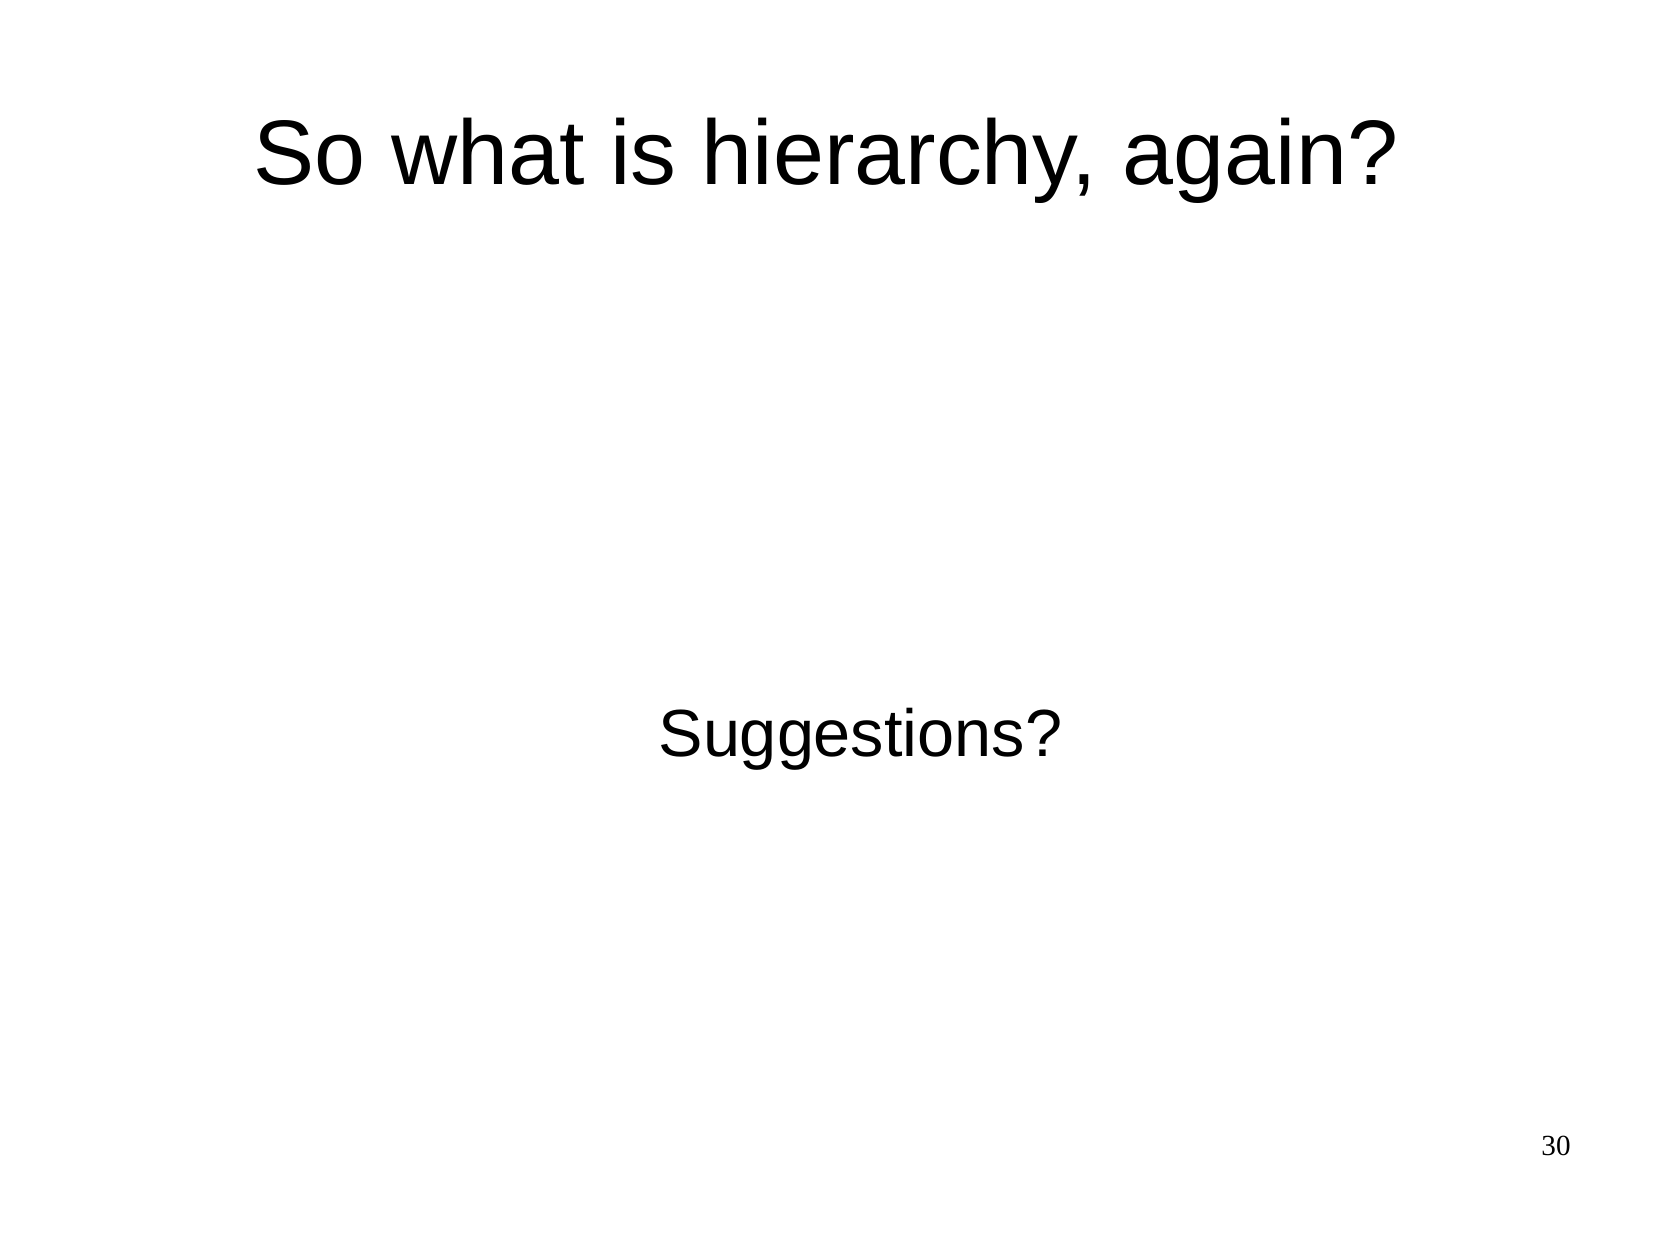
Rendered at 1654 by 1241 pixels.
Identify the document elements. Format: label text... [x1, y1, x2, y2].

title So what is hierarchy, again? [82, 49, 1571, 257]
text_box Suggestions? [120, 315, 1531, 781]
